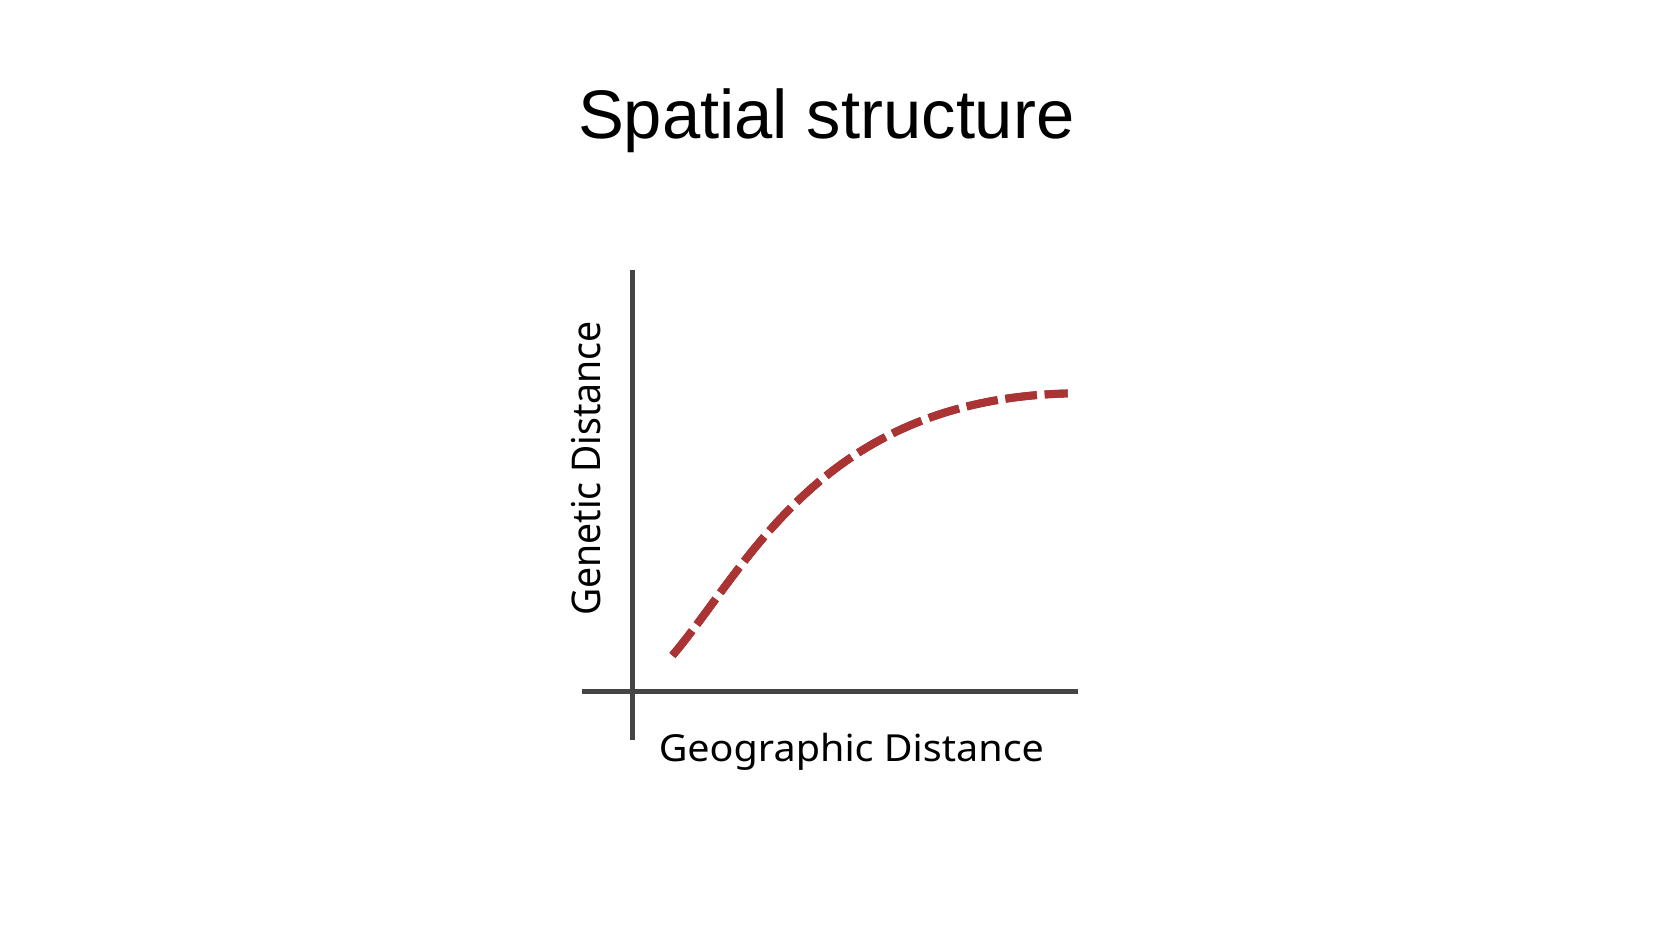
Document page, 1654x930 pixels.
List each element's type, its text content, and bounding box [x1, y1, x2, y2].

title Spatial structure [82, 36, 1571, 193]
picture [569, 269, 1080, 810]
